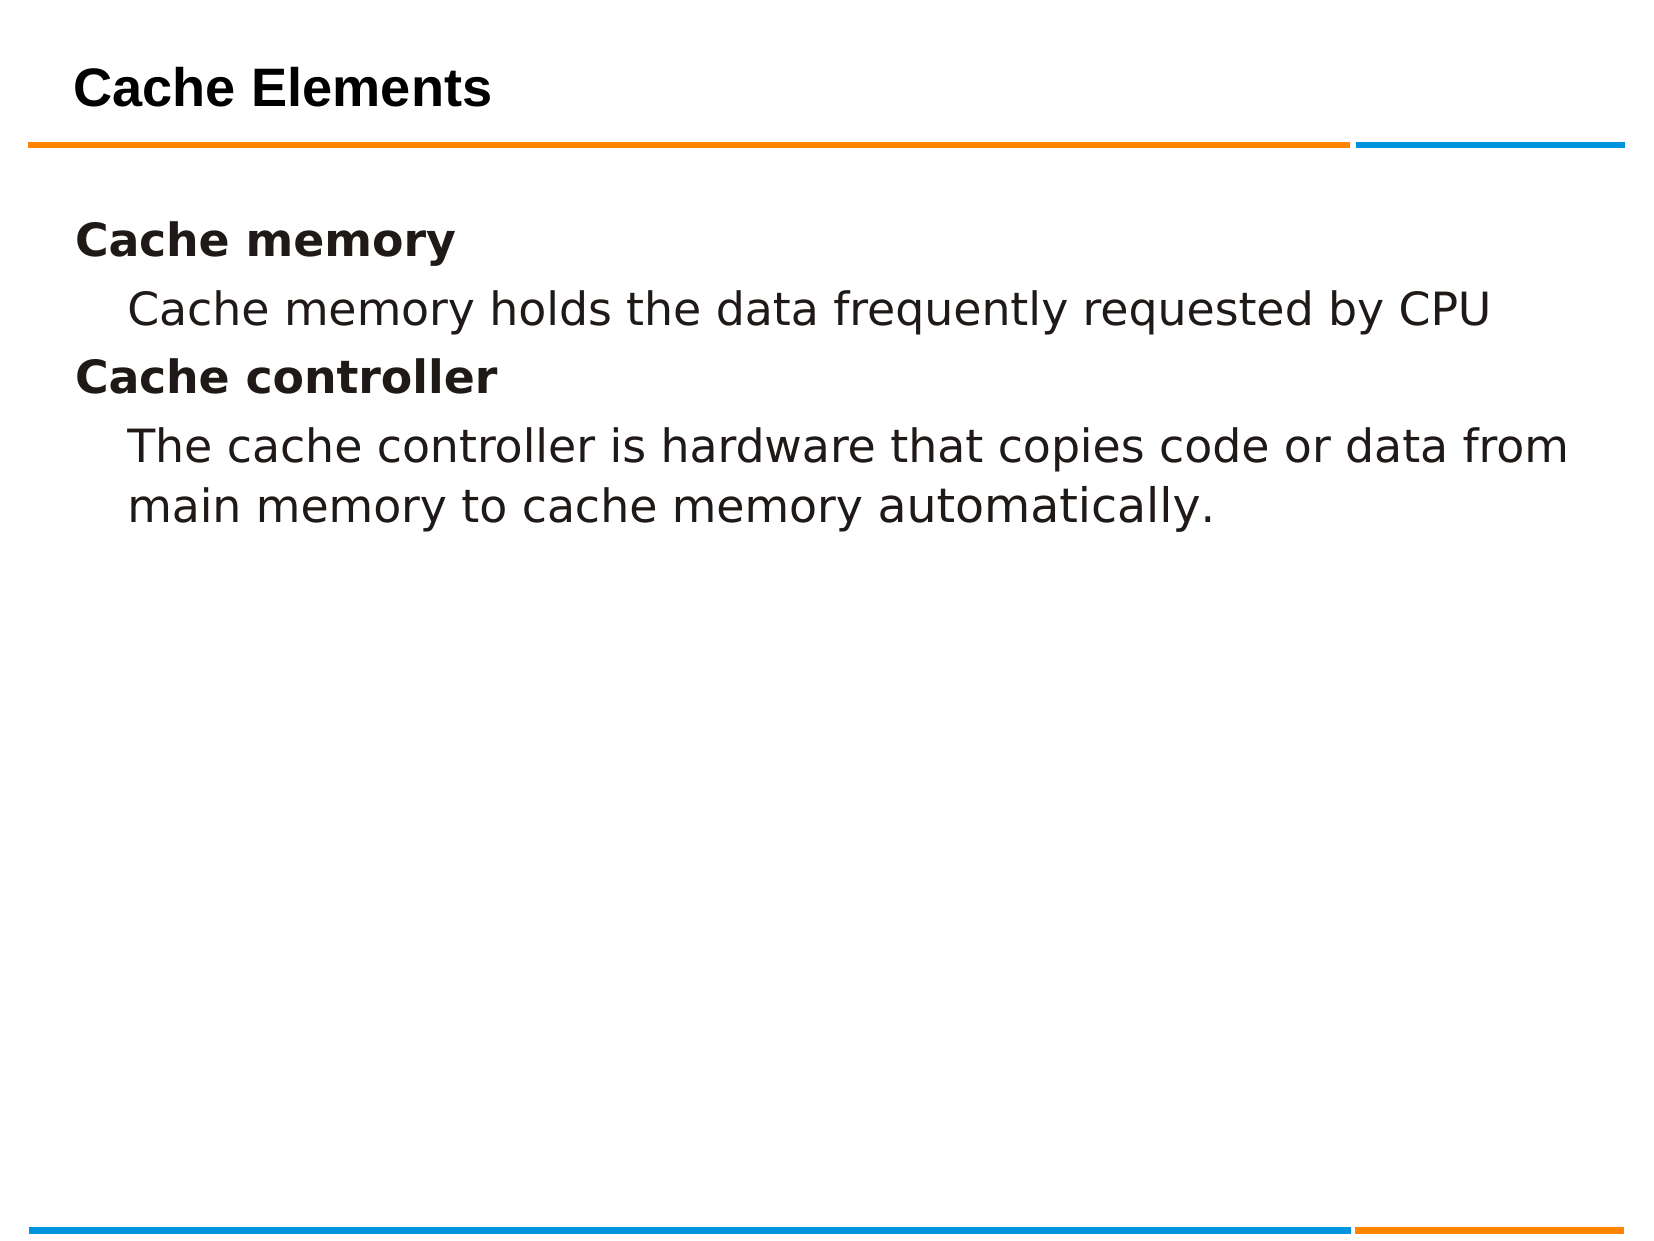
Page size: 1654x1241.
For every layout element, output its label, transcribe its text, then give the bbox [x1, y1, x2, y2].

text_box Cache controller [74, 351, 514, 408]
text_box Cache Elements [73, 57, 493, 122]
text_box The cache controller is hardware that copies code or data from [127, 420, 1584, 477]
text_box Cache memory [74, 213, 457, 271]
text_box Cache memory holds the data frequently requested by CPU [127, 282, 1493, 339]
text_box main memory to cache memory automatically. [127, 478, 1216, 537]
